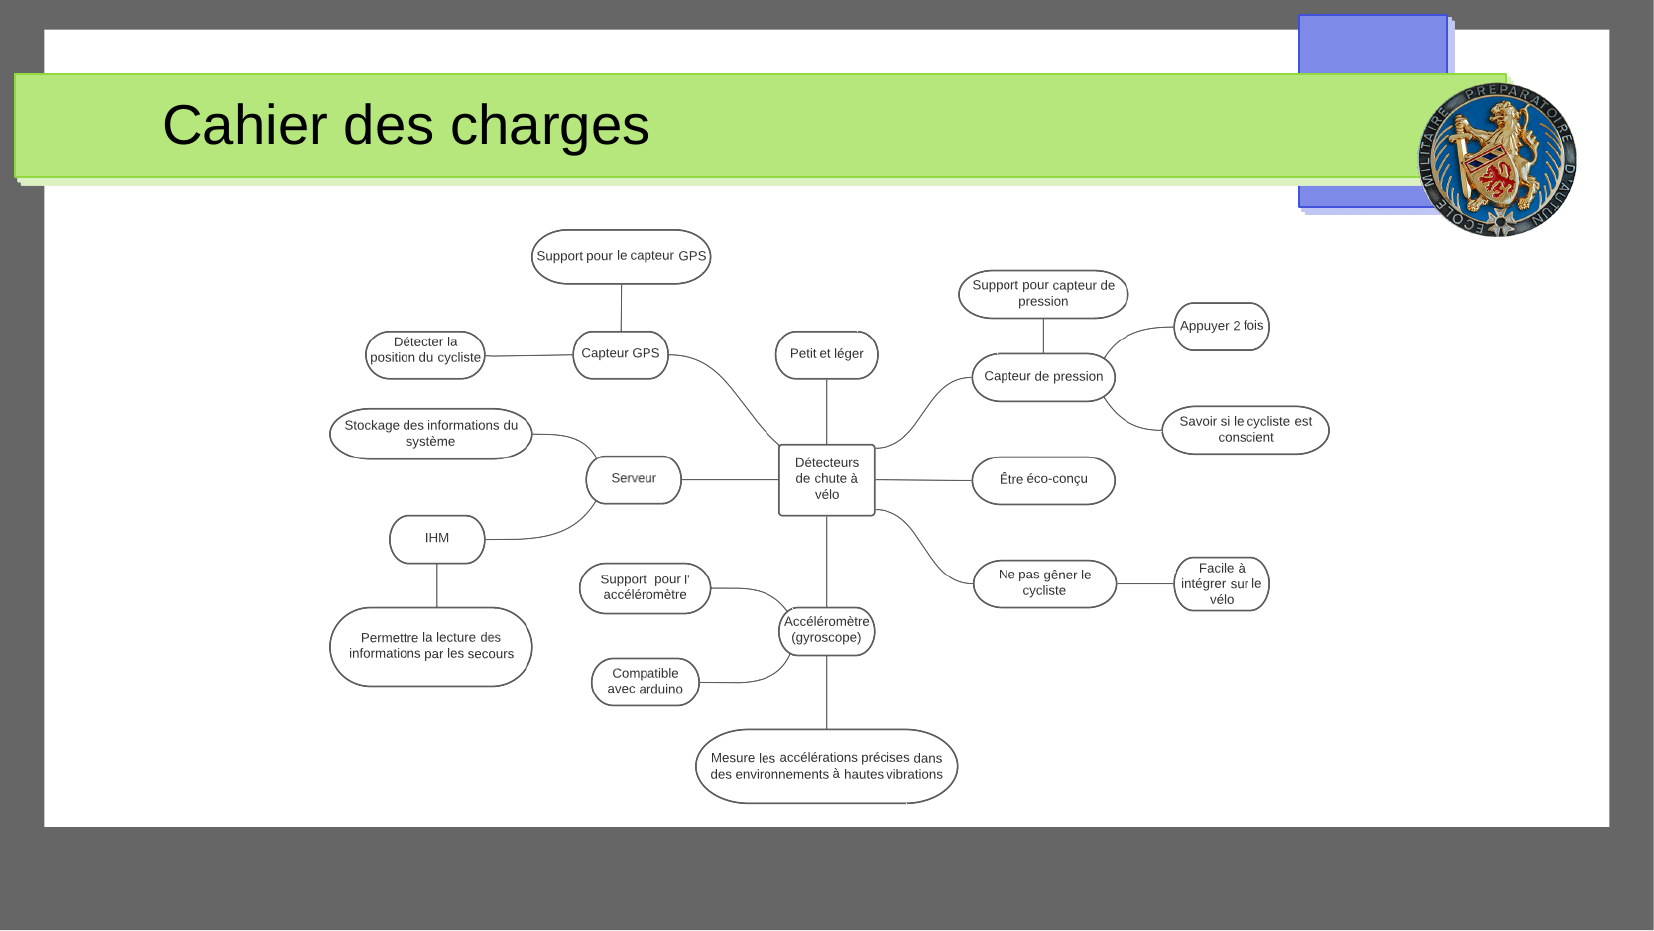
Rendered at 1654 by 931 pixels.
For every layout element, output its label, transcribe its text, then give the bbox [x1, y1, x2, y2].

title Cahier des charges [88, 73, 1506, 178]
picture [286, 221, 1367, 813]
picture [1417, 82, 1577, 237]
